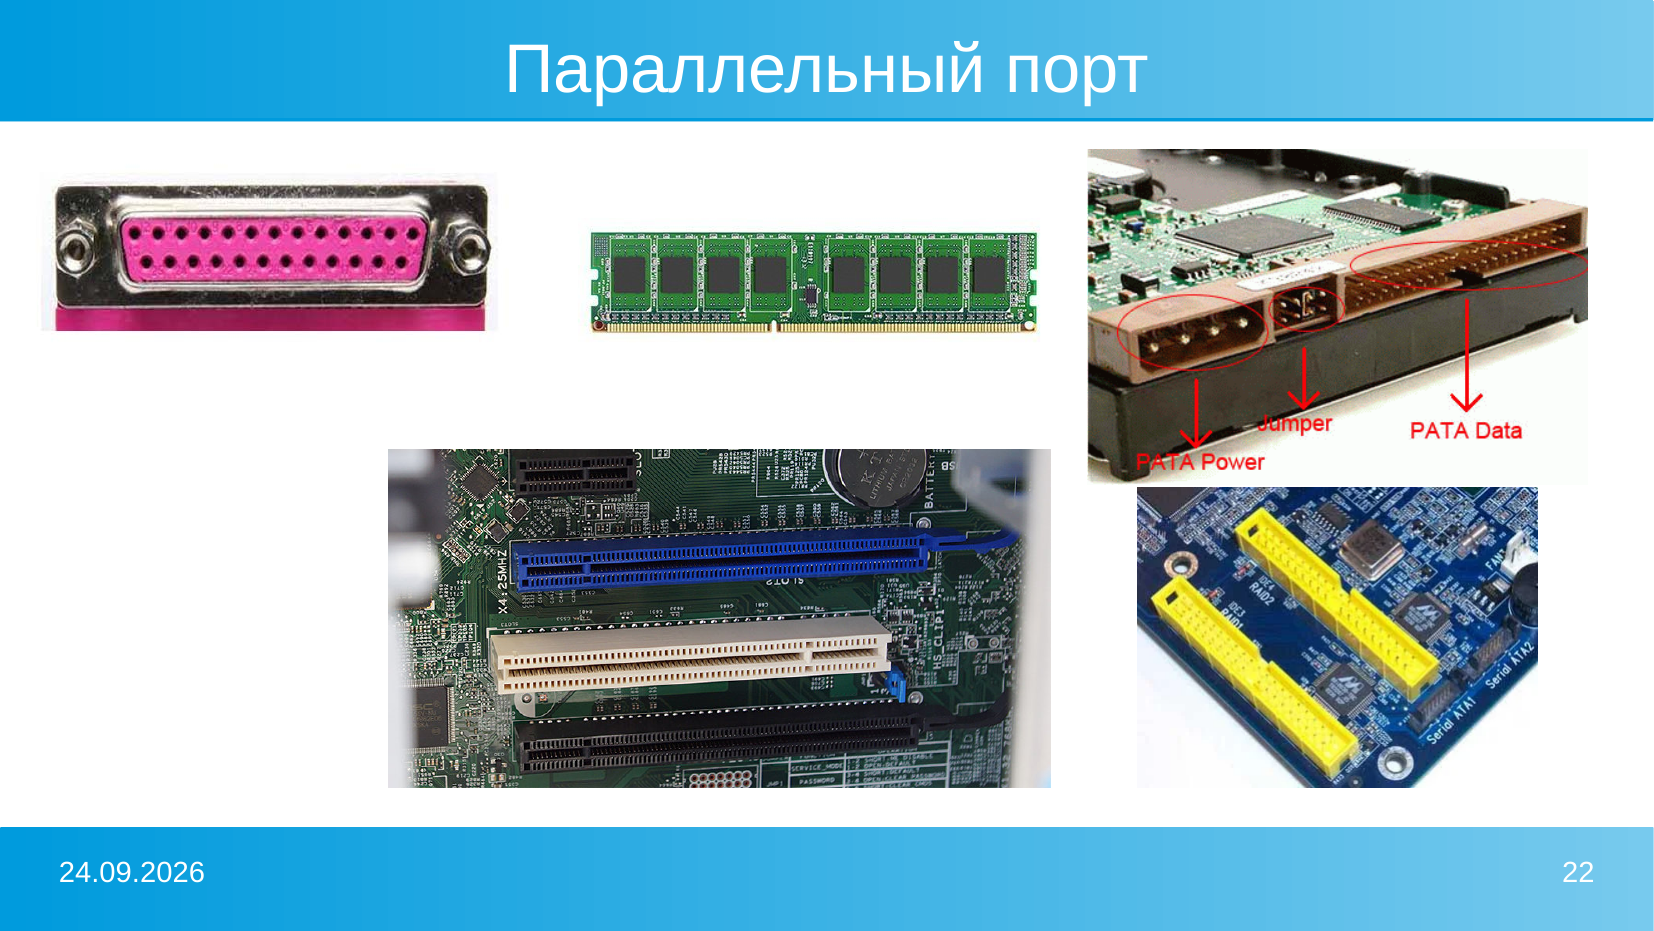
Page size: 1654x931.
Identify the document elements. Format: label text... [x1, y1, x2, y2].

picture [1137, 487, 1538, 788]
picture [1087, 149, 1588, 485]
picture [388, 449, 1051, 788]
title Параллельный порт [59, 29, 1595, 108]
picture [562, 187, 1063, 376]
picture [21, 149, 526, 360]
